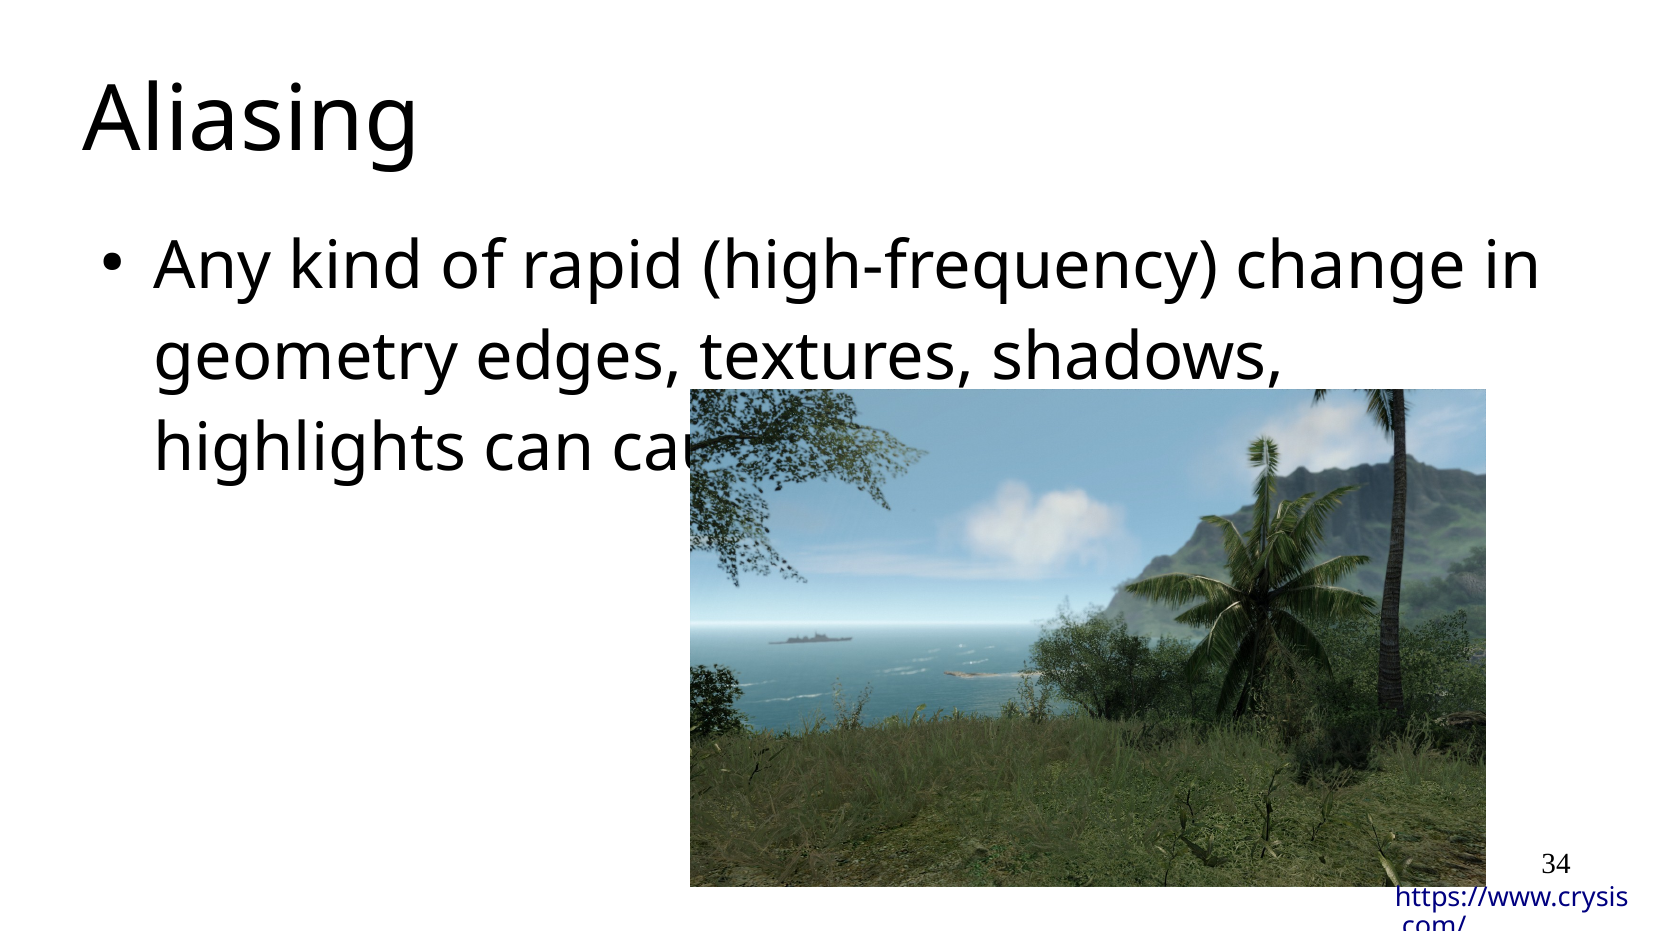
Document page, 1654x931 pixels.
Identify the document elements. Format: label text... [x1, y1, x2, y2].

text_box https://www.crysis.com/ [1380, 870, 1651, 919]
picture [690, 389, 1486, 887]
list Any kind of rapid (high-frequency) change in geometry edges, textures, shadows, highlights can cause aliasing. [82, 217, 1571, 758]
title Aliasing [82, 37, 1571, 193]
